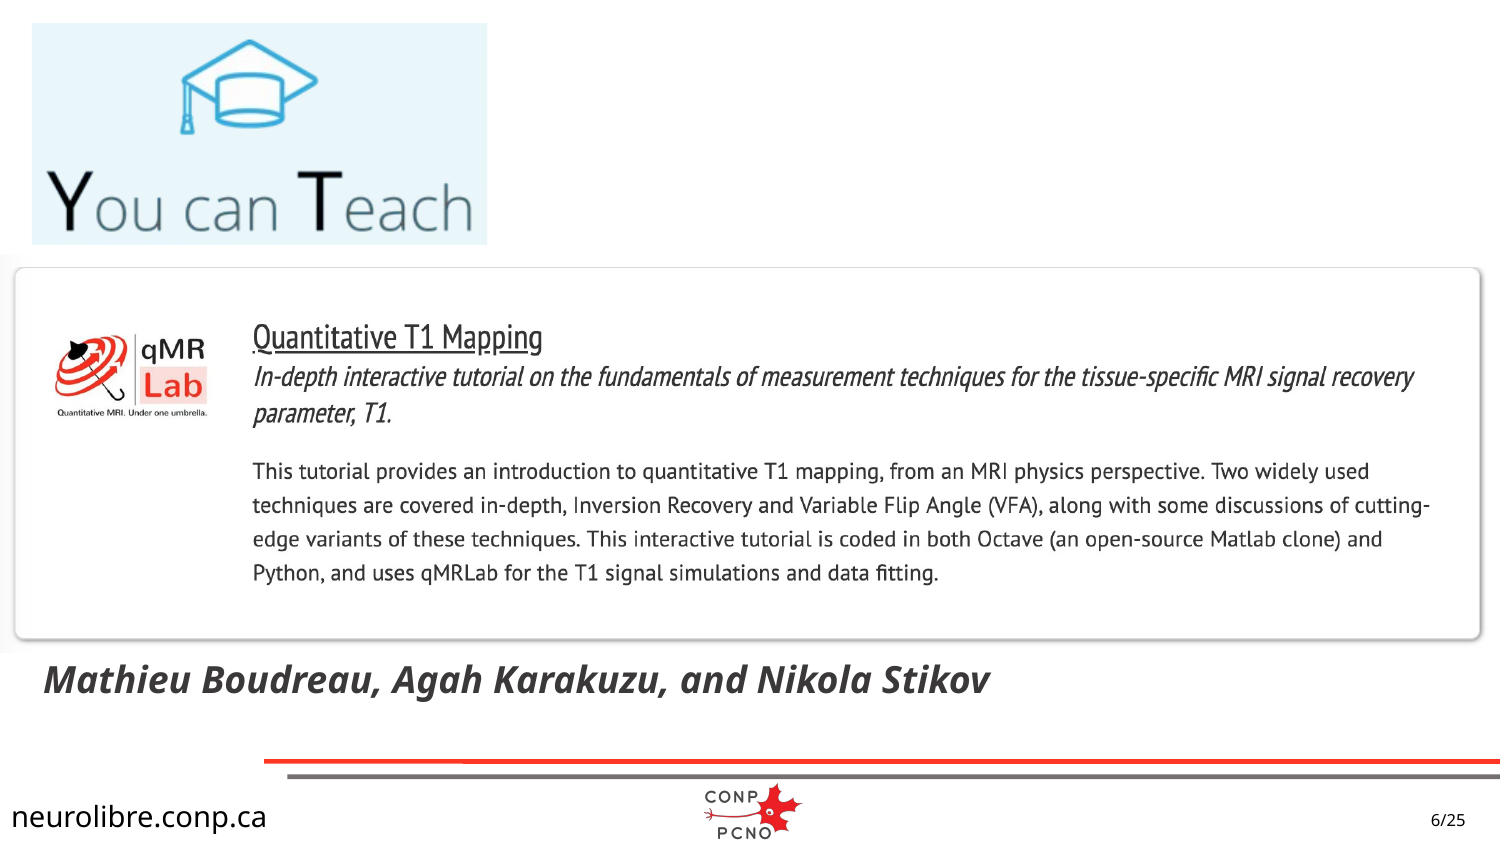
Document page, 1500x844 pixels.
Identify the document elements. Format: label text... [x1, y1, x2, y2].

picture [31, 23, 488, 245]
text_box neurolibre.conp.ca [0, 783, 681, 834]
slide_number <number>/25 [1139, 798, 1477, 844]
picture [697, 781, 805, 840]
picture [0, 254, 1495, 653]
title Mathieu Boudreau, Agah Karakuzu, and Nikola Stikov [31, 653, 1430, 707]
